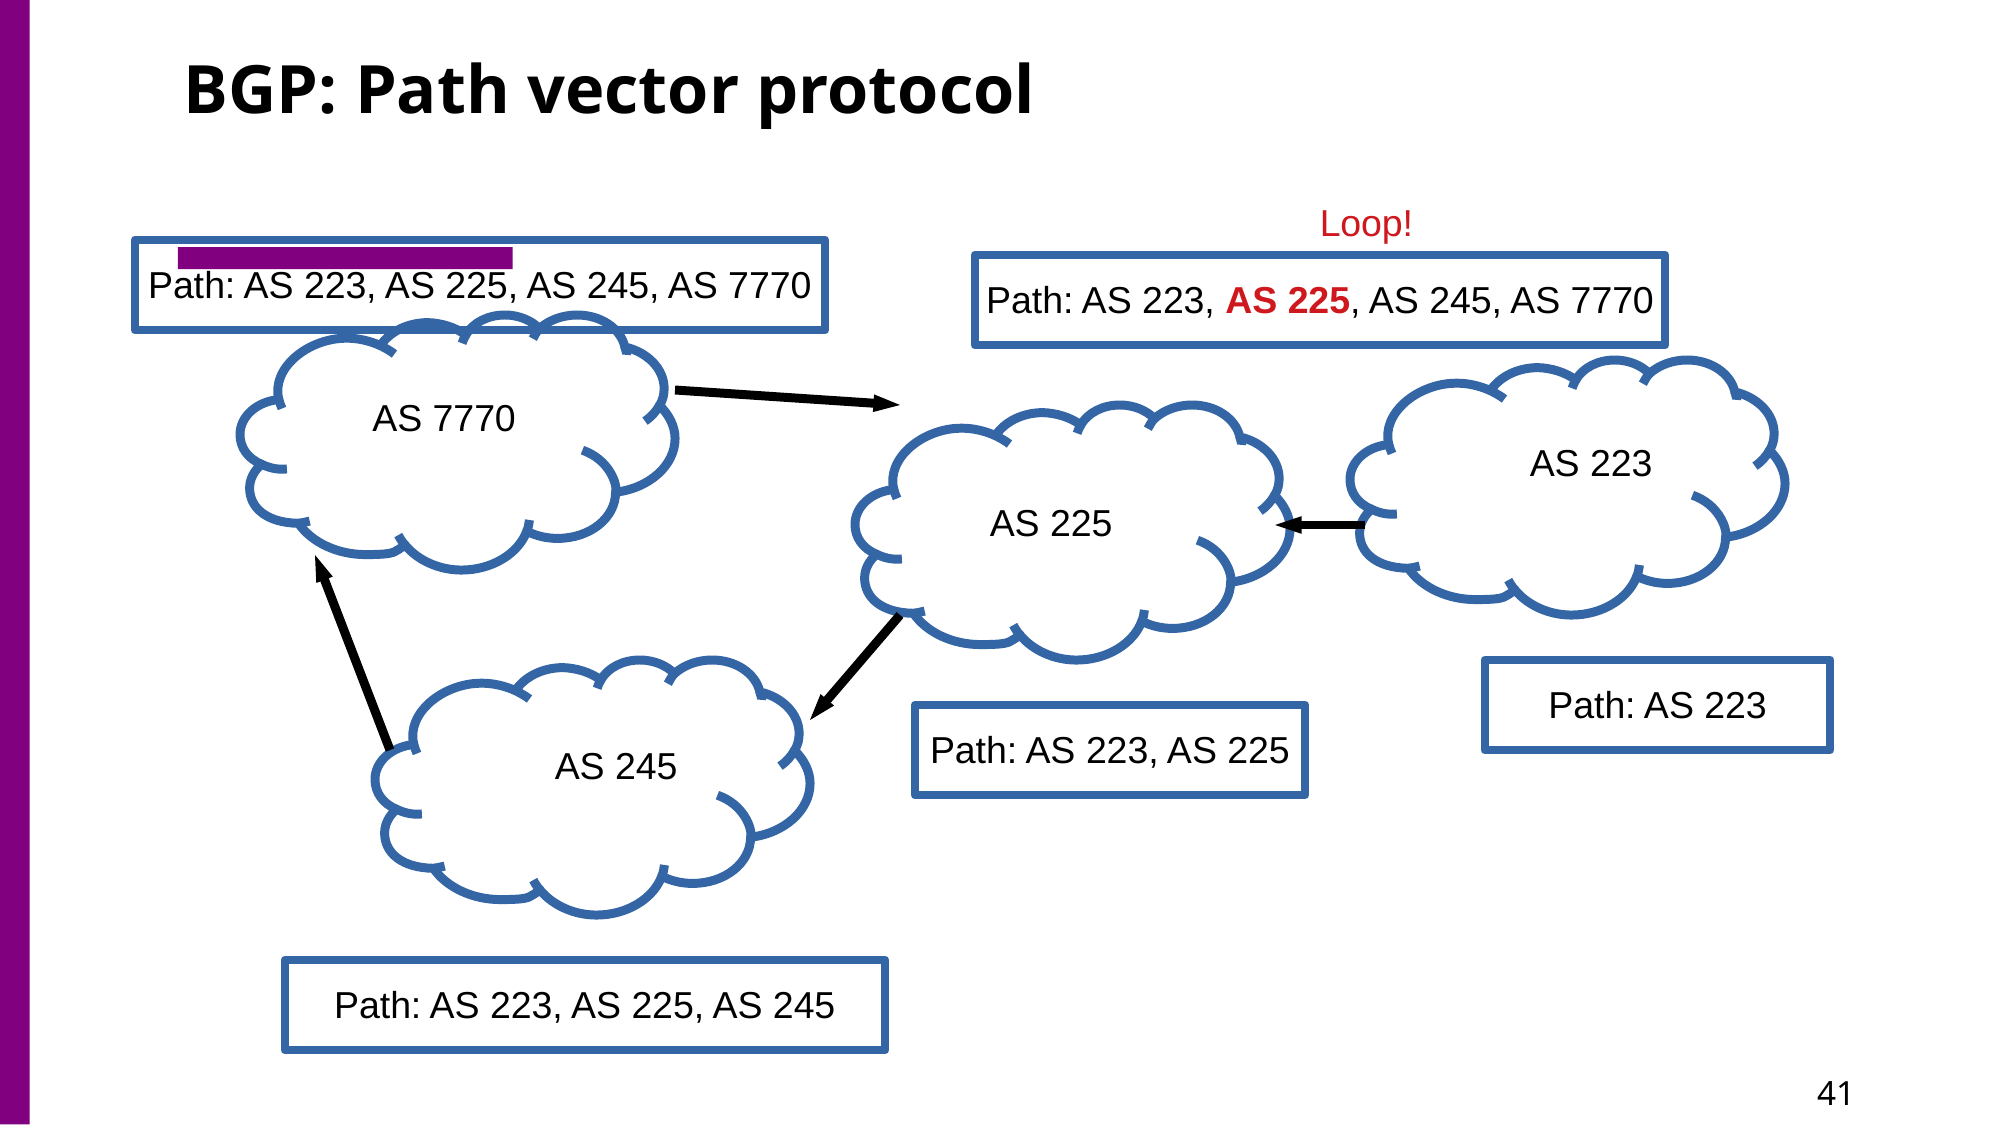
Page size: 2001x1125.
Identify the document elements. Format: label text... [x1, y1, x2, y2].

text_box Path: AS 223 [1485, 660, 1831, 751]
text_box Loop! [1305, 195, 1429, 252]
text_box AS 223 [1515, 435, 1668, 492]
text_box Path: AS 223, AS 225 [915, 705, 1306, 796]
text_box AS 225 [975, 495, 1128, 552]
text_box Path: AS 223, AS 225, AS 245, AS 7770 [135, 239, 826, 330]
text_box Path: AS 223, AS 225, AS 245 [285, 960, 886, 1051]
text_box AS 7770 [357, 389, 531, 447]
title BGP: Path vector protocol [133, 0, 1946, 135]
text_box AS 245 [540, 738, 693, 796]
text_box Path: AS 223, AS 225, AS 245, AS 7770 [975, 254, 1666, 346]
